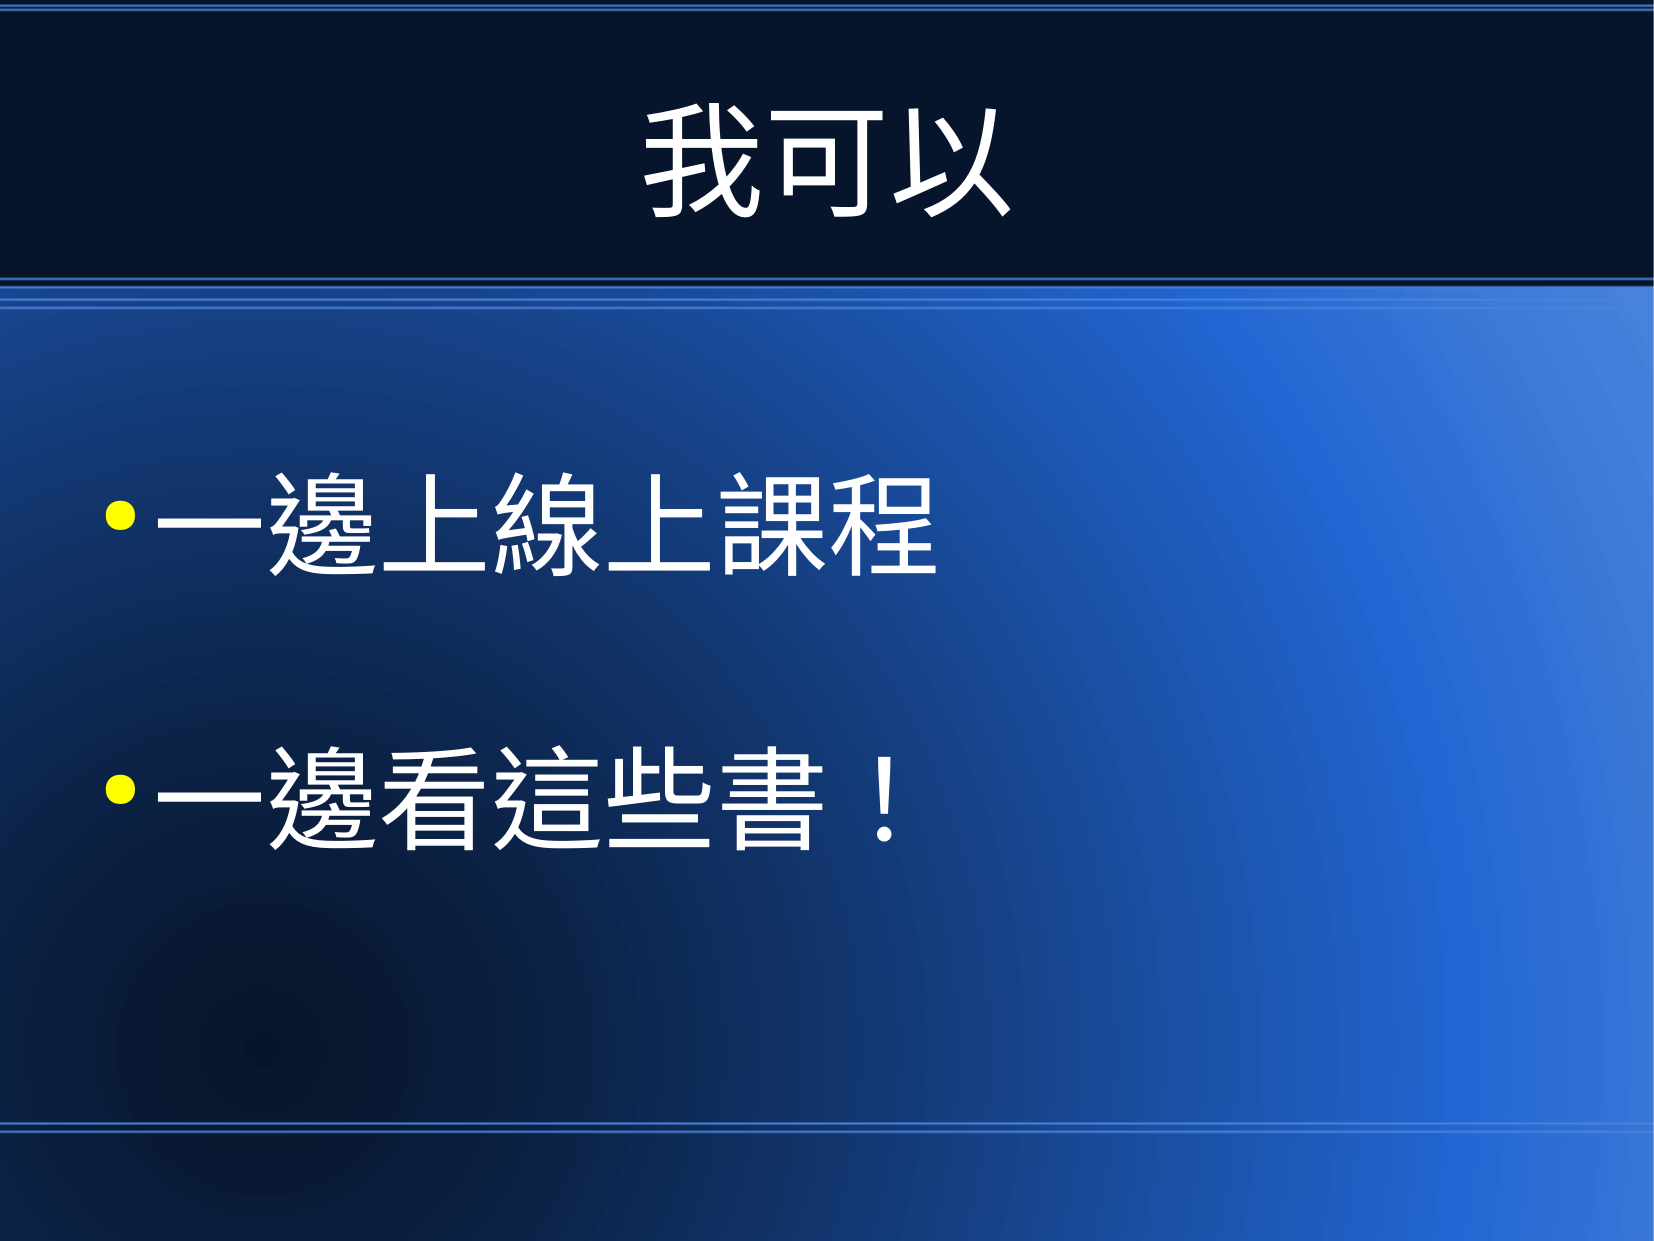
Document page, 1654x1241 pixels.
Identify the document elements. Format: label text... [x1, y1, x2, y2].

picture [0, 0, 1654, 1241]
title 我可以 [82, 49, 1571, 257]
list 一邊上線上課程 一邊看這些書！ [82, 355, 1571, 1241]
